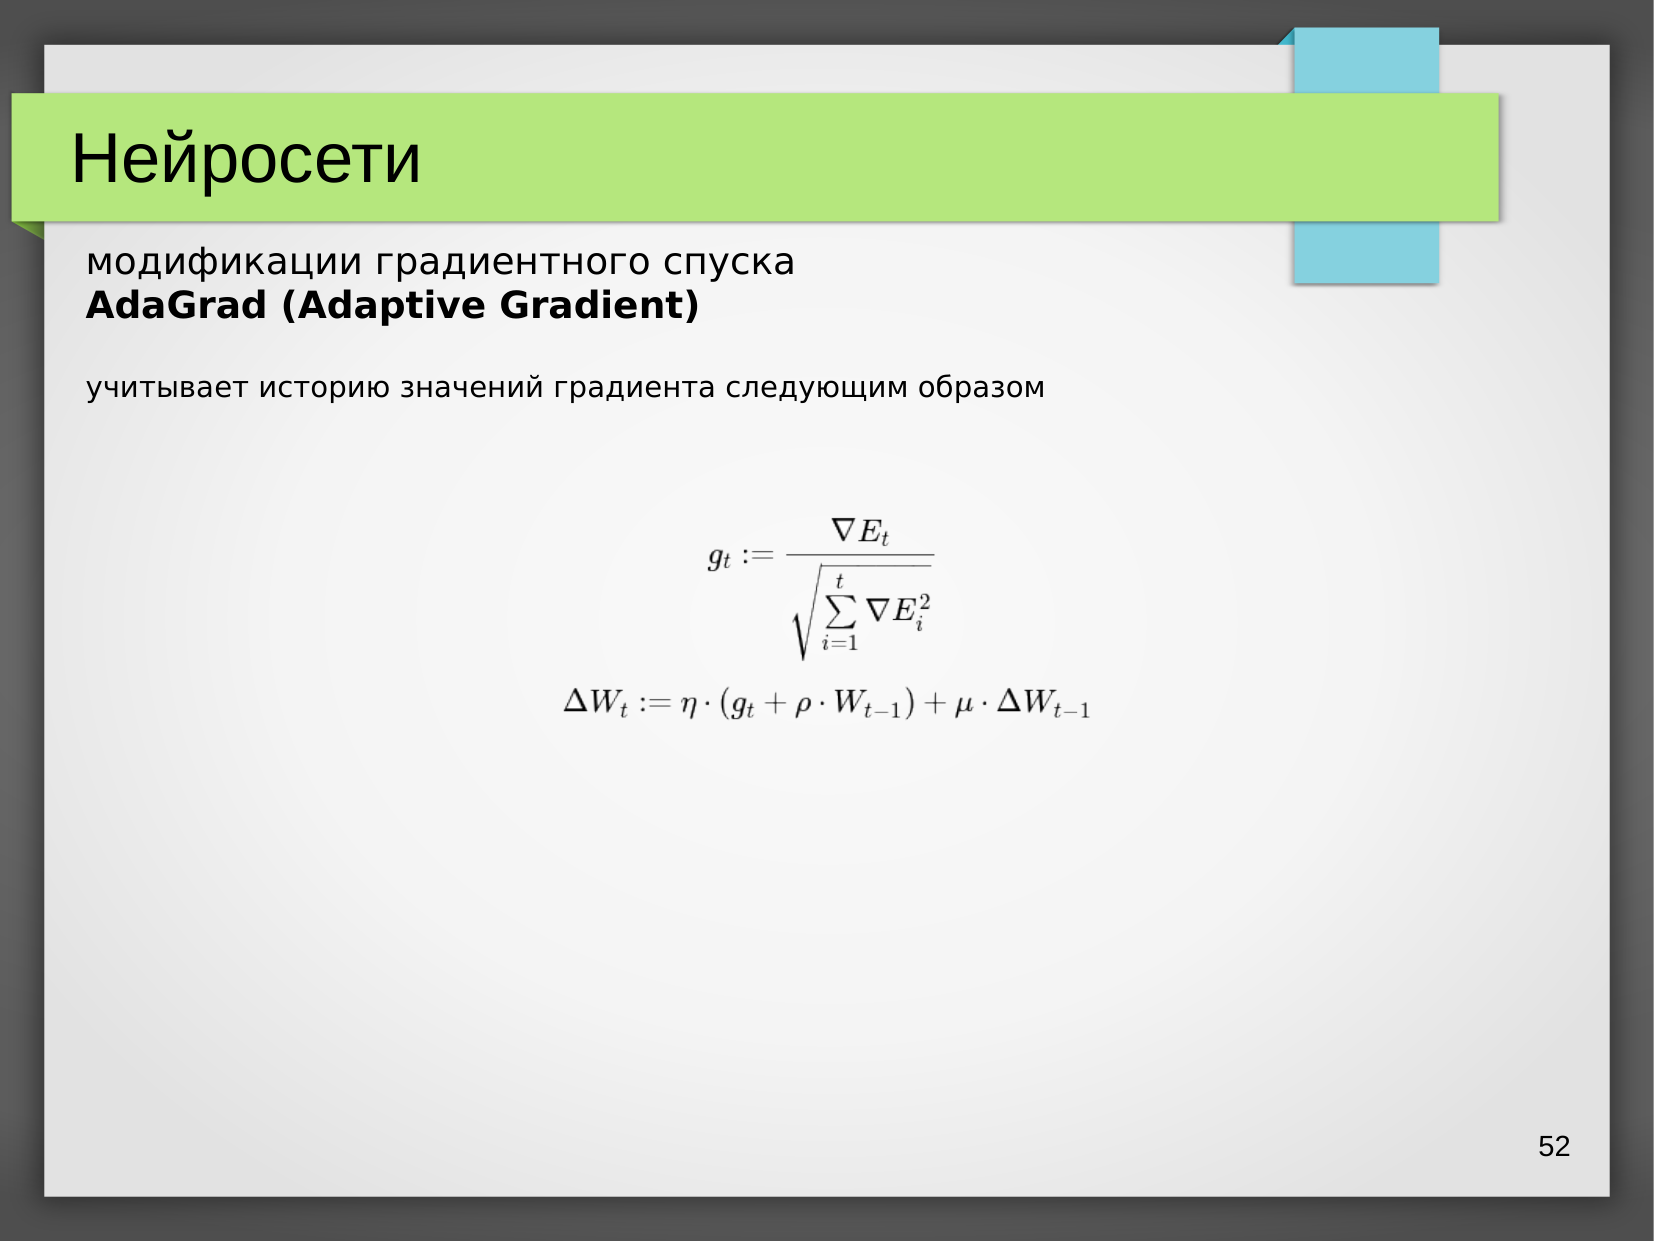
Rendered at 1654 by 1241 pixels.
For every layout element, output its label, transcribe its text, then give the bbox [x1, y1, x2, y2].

picture [0, 0, 1654, 1241]
text_box модификации градиентного спуска AdaGrad (Adaptive Gradient) учитывает историю значений градиента следующим образом [70, 232, 1394, 414]
title Нейросети [70, 118, 1205, 199]
